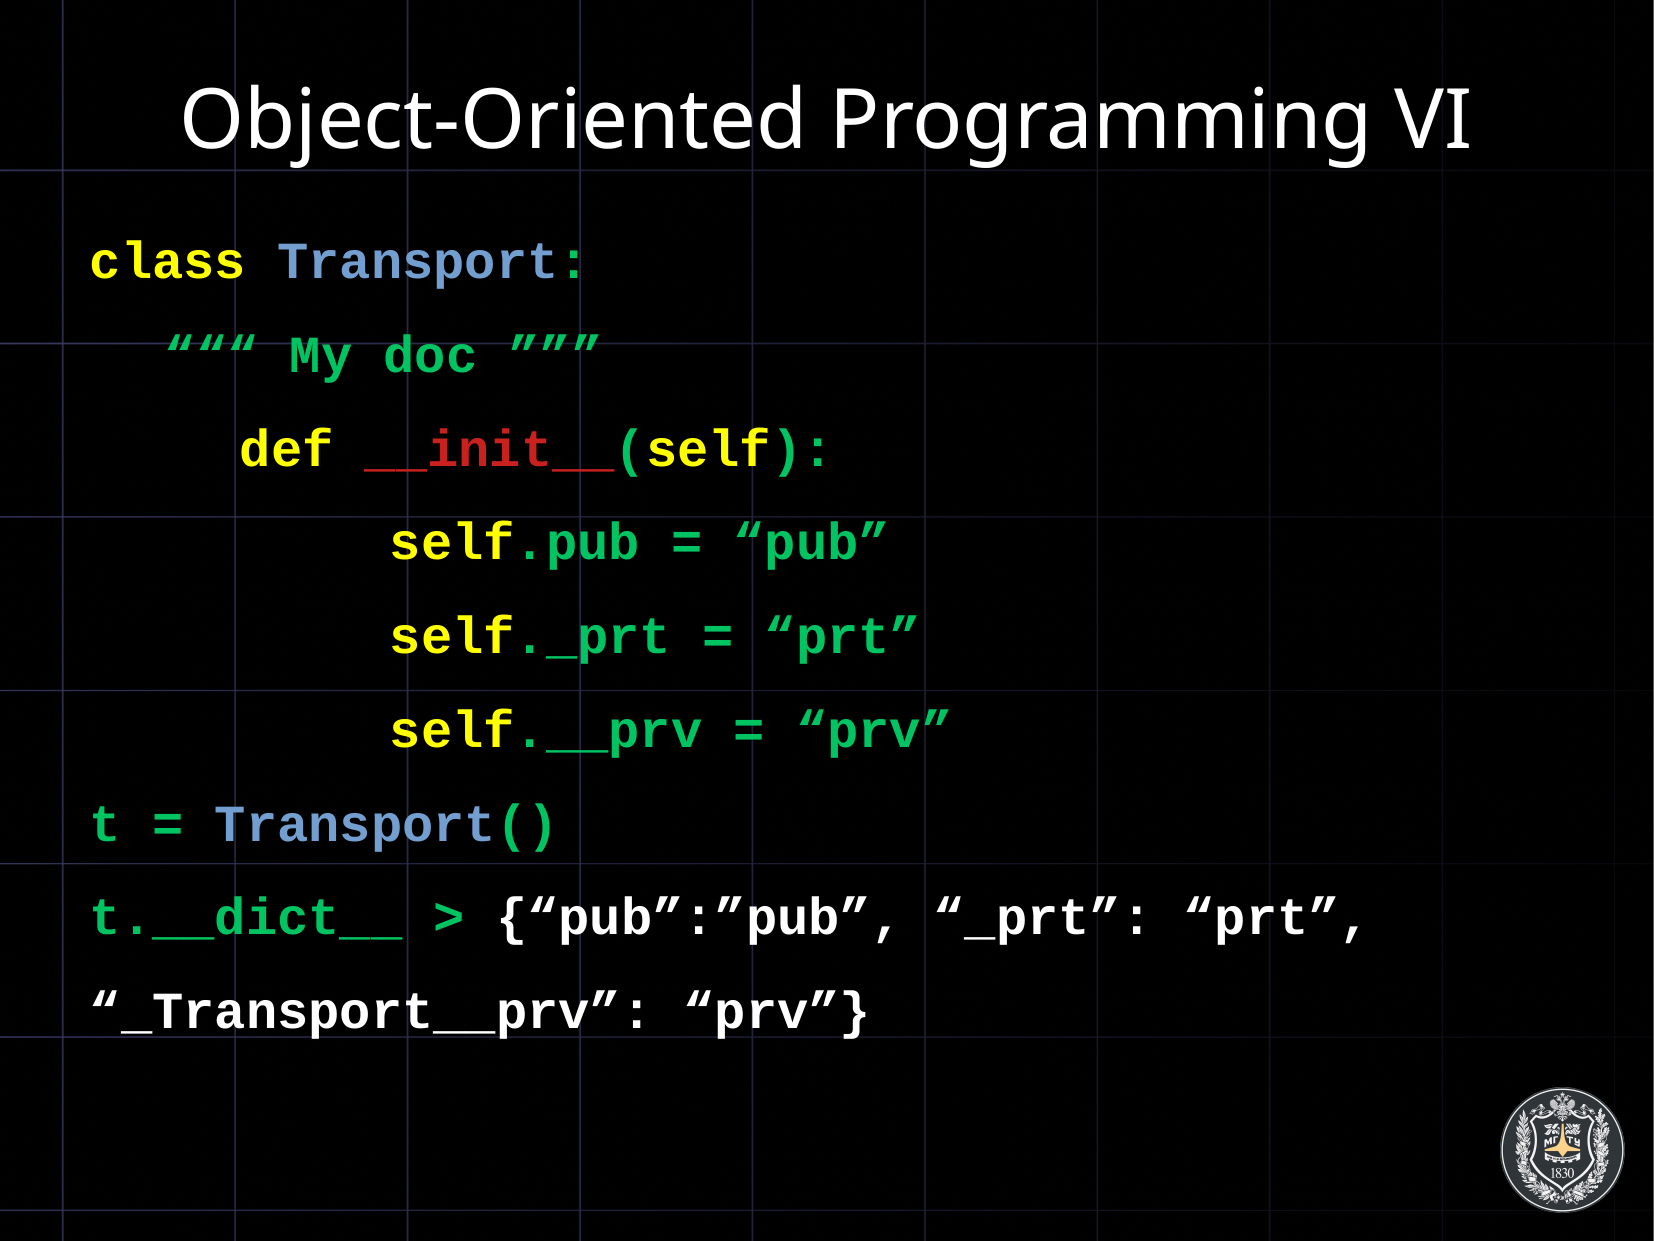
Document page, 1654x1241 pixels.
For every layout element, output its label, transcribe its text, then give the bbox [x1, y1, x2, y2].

text_box Object-Oriented Programming VI [82, 37, 1571, 187]
picture [0, 0, 1654, 1241]
text_box class Transport: “““ My doc ””” def __init__(self): self.pub = “pub” self._prt = “prt” self.__prv = “prv” t = Transport() t.__dict__ > {“pub”:”pub”, “_prt”: “prt”, “_Transport__prv”: “prv”} [74, 187, 1575, 1241]
